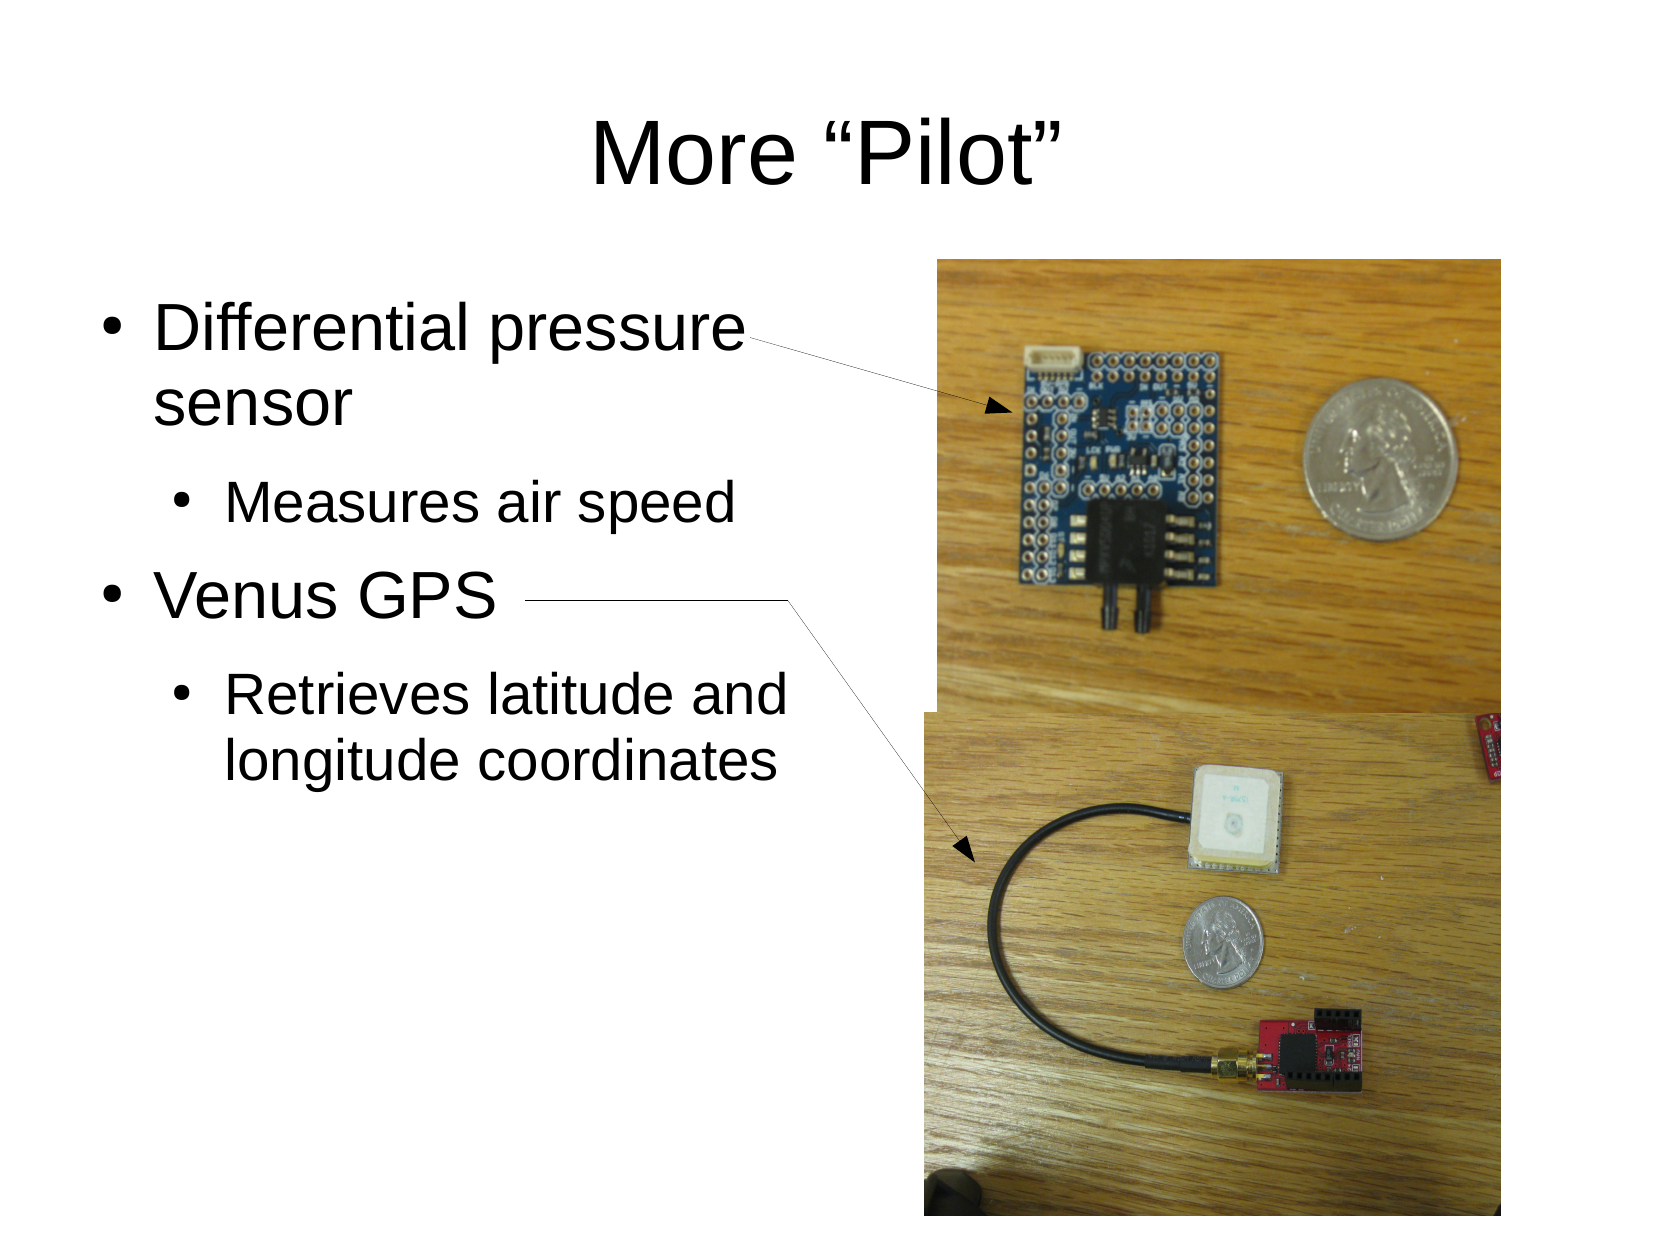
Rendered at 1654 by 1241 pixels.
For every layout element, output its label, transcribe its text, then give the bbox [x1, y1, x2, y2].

list Differential pressure sensor Measures air speed Venus GPS Retrieves latitude and longitude coordinates [82, 290, 809, 1109]
title More “Pilot” [82, 56, 1571, 250]
picture [845, 259, 1572, 1216]
